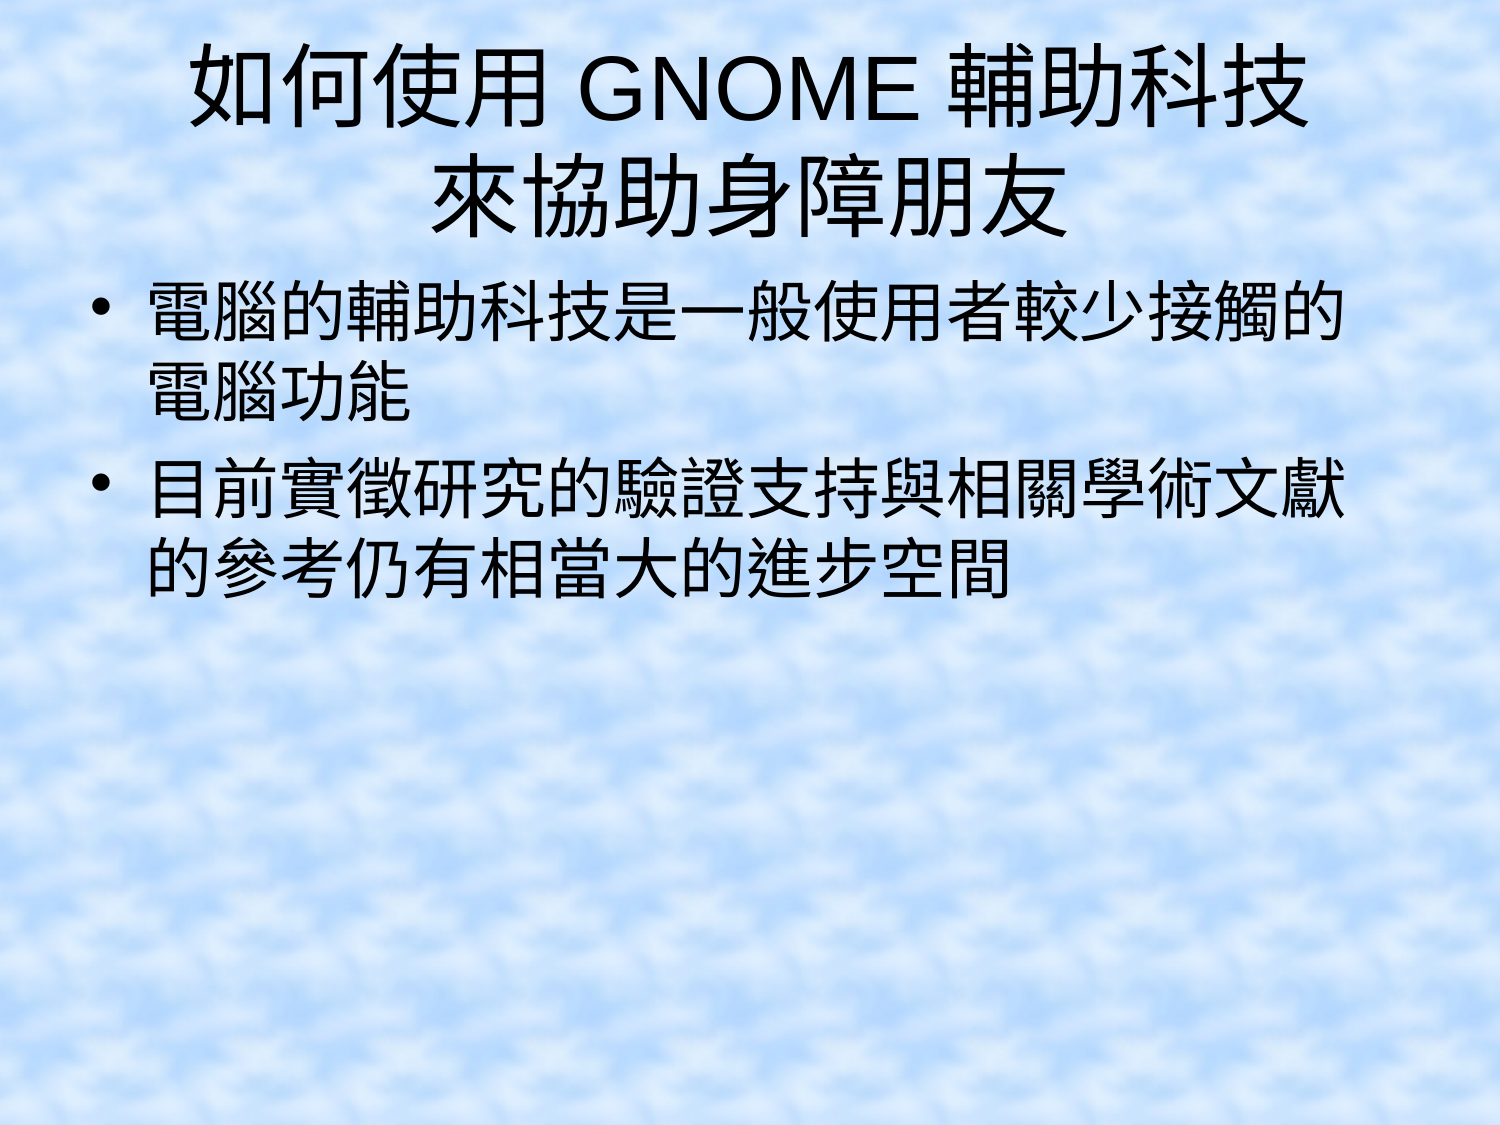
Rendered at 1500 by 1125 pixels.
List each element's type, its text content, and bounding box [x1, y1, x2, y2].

list 電腦的輔助科技是一般使用者較少接觸的電腦功能 目前實徵研究的驗證支持與相關學術文獻的參考仍有相當大的進步空間 [75, 262, 1426, 1006]
title 如何使用GNOME輔助科技 來協助身障朋友 [75, 20, 1426, 257]
picture [0, 0, 1500, 1125]
